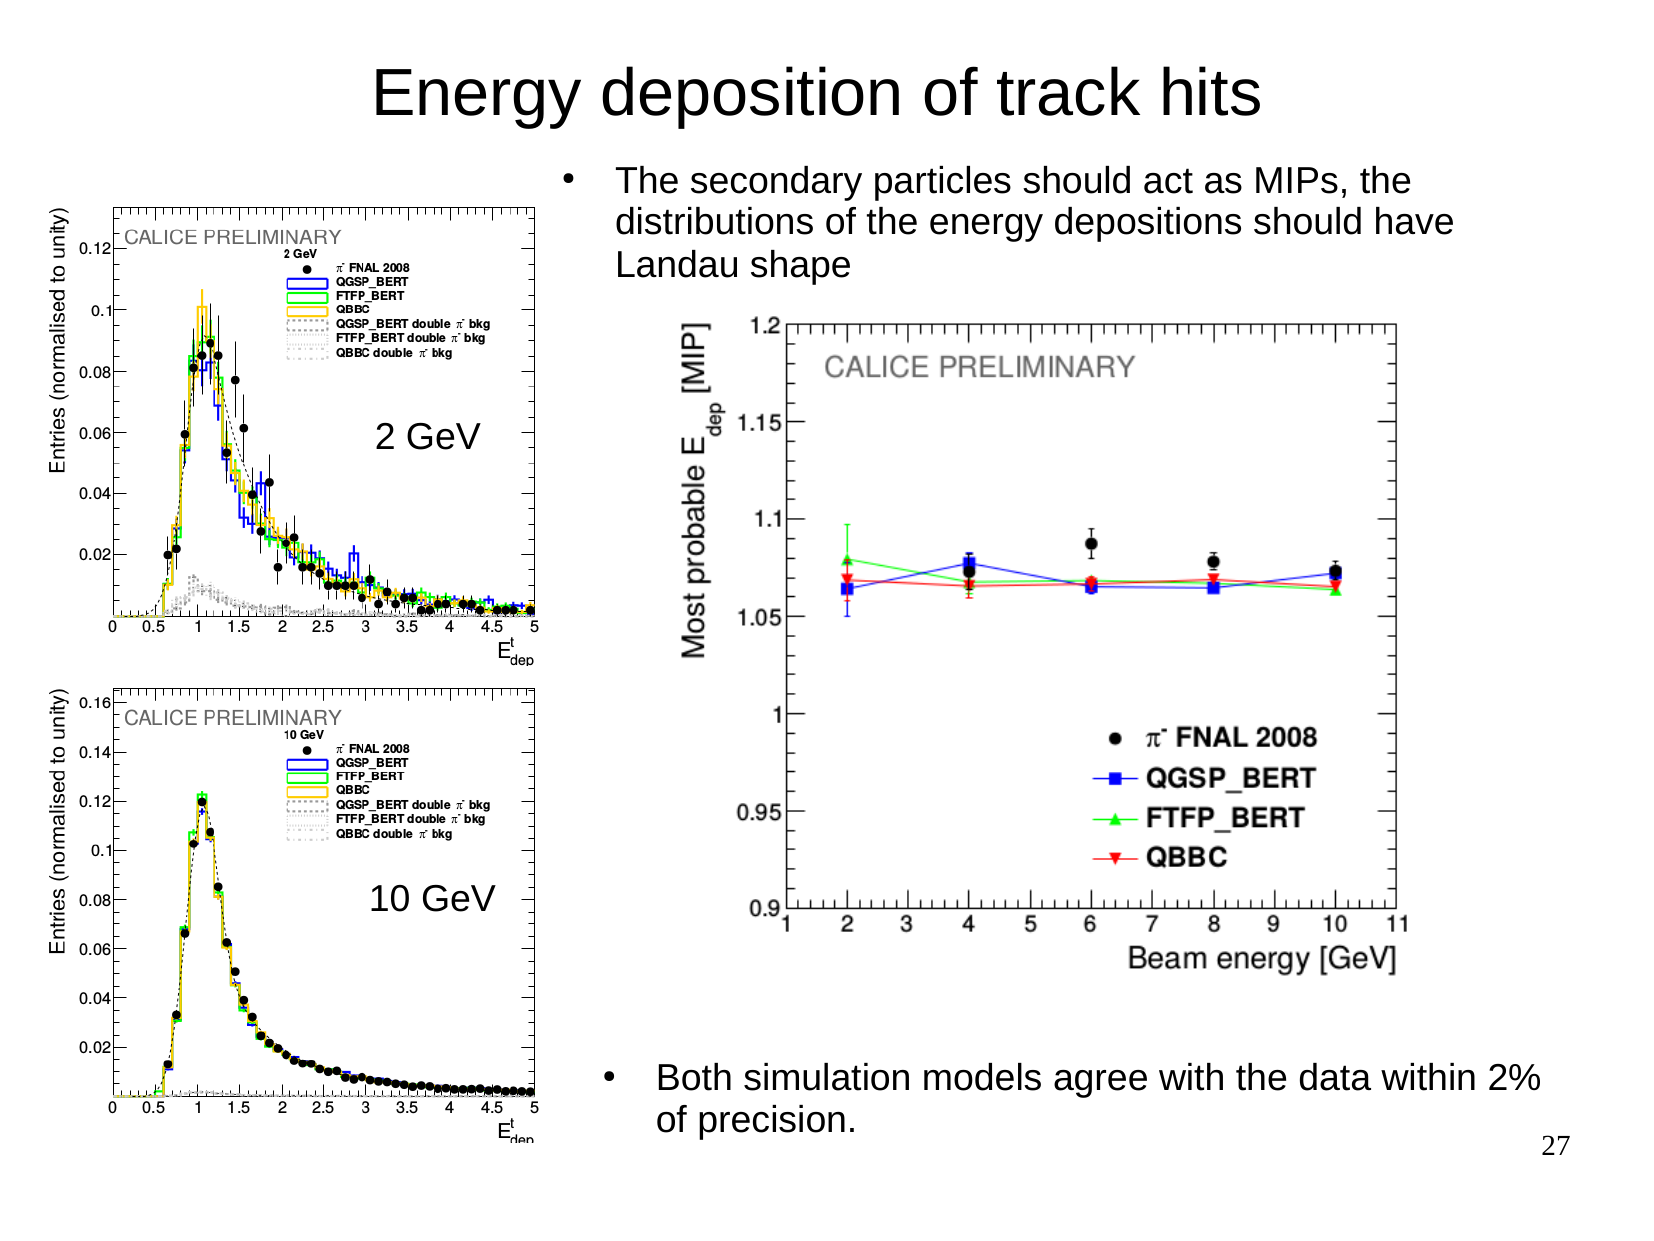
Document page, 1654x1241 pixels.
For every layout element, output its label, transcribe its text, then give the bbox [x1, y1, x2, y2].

picture [675, 318, 1469, 977]
picture [44, 173, 571, 1143]
text_box 2 GeV [360, 408, 496, 466]
list Both simulation models agree with the data within 2% of precision. [585, 1056, 1571, 1216]
title Energy deposition of track hits [82, 49, 1571, 136]
text_box 10 GeV [354, 870, 511, 927]
list The secondary particles should act as MIPs, the distributions of the energy depositions should have Landau shape [544, 159, 1531, 318]
